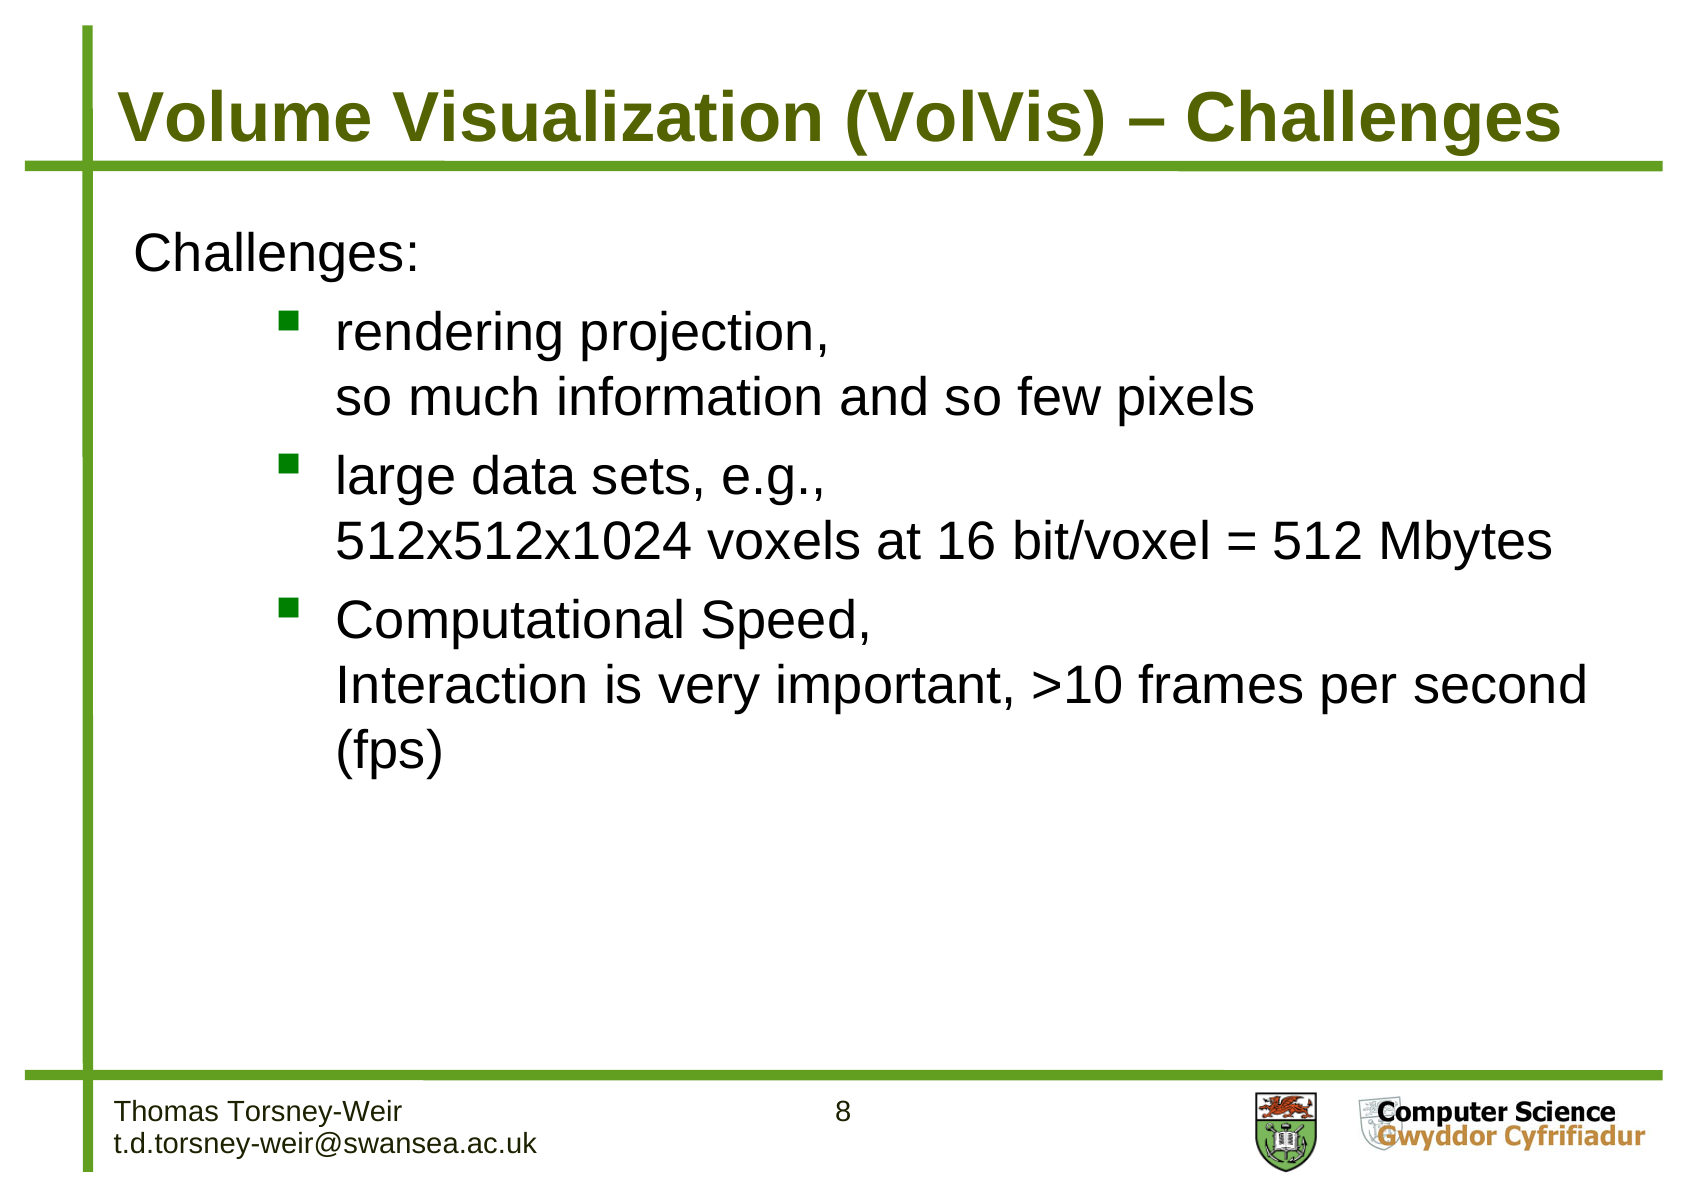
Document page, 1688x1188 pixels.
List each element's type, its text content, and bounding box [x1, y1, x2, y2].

list Challenges: rendering projection, so much information and so few pixels large data sets, e.g., 512x512x1024 voxels at 16 bit/voxel = 512 Mbytes Computational Speed, Interaction is very important, >10 frames per second (fps) [117, 209, 1624, 1060]
picture [1240, 1092, 1654, 1173]
title Volume Visualization (VolVis) – Challenges [101, 29, 1666, 166]
